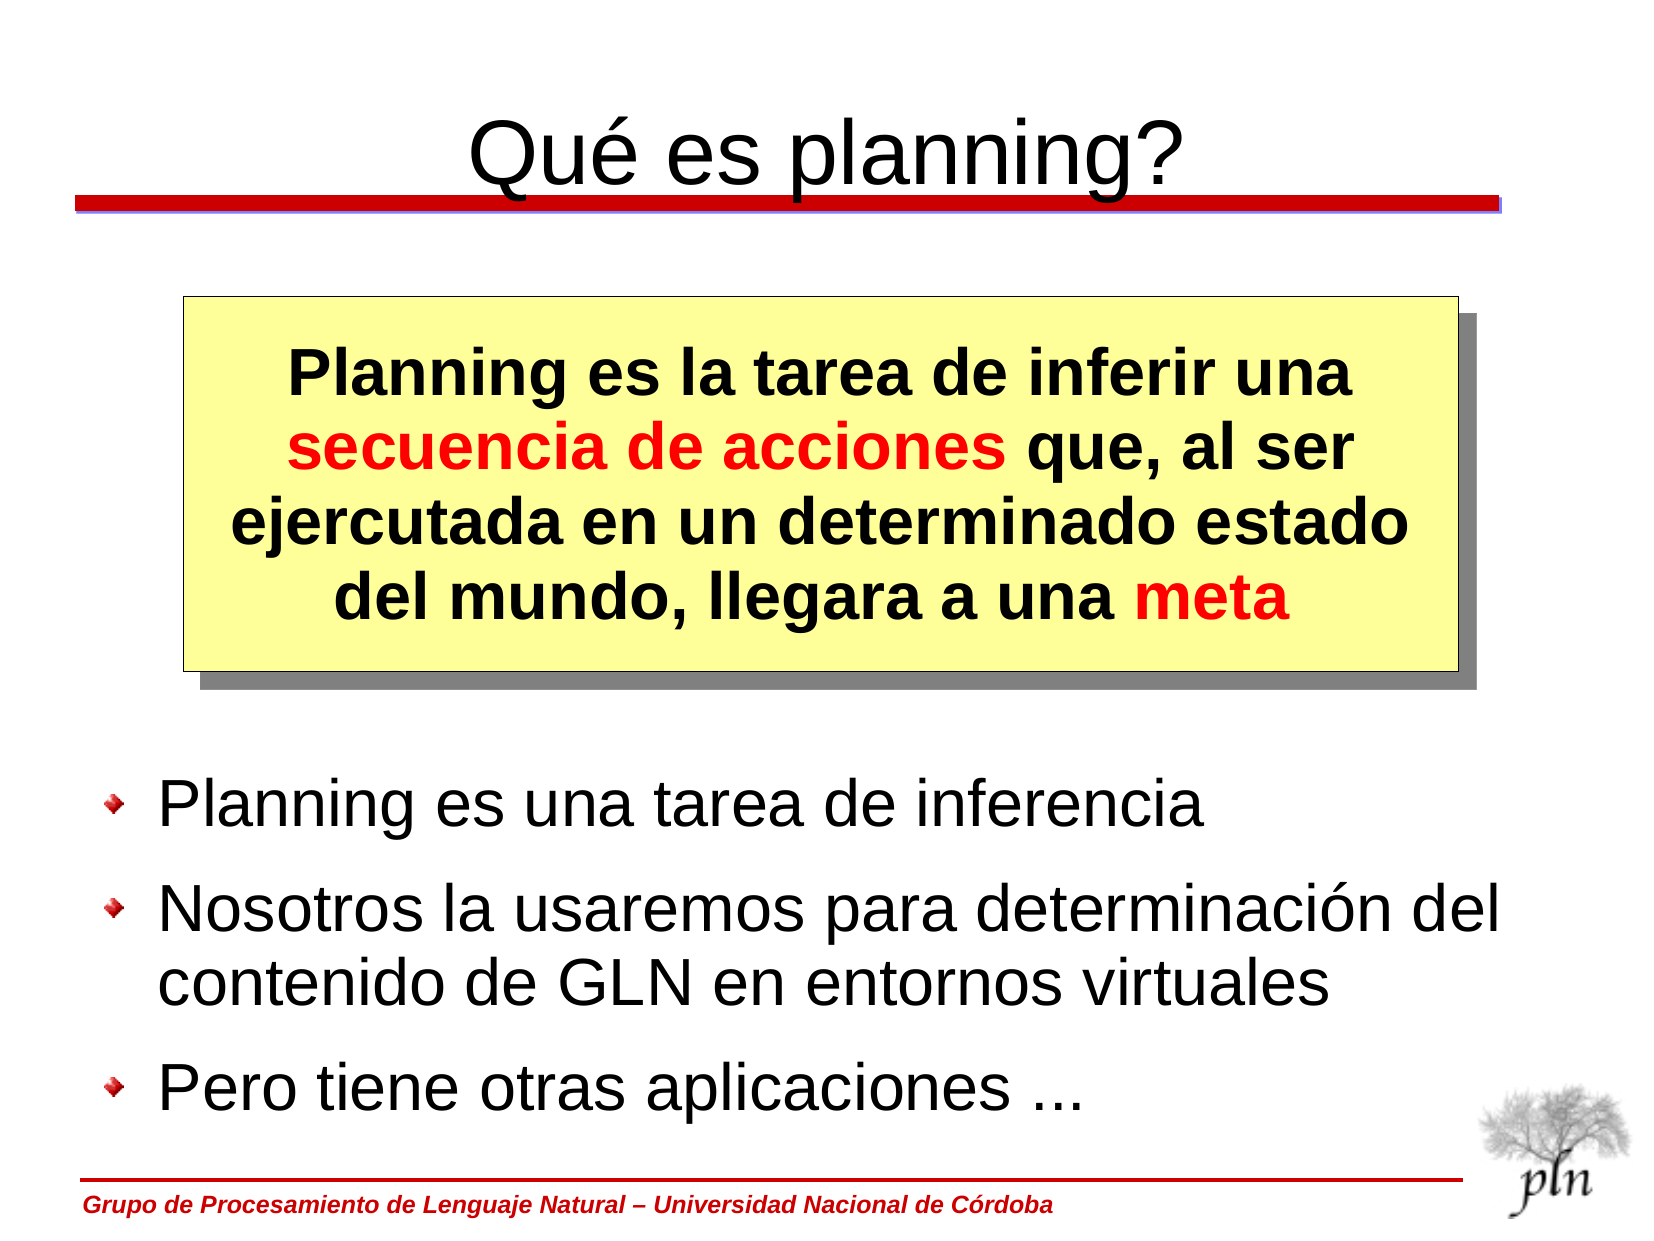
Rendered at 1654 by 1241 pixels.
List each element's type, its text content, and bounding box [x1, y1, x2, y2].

title Qué es planning? [82, 56, 1571, 250]
text_box Planning es la tarea de inferir una secuencia de acciones que, al ser ejercutada en un determinado estado del mundo, llegara a una meta [183, 296, 1459, 672]
picture [1477, 1083, 1635, 1219]
list Planning es una tarea de inferencia Nosotros la usaremos para determinación del contenido de GLN en entornos virtuales Pero tiene otras aplicaciones ... [86, 766, 1576, 1163]
